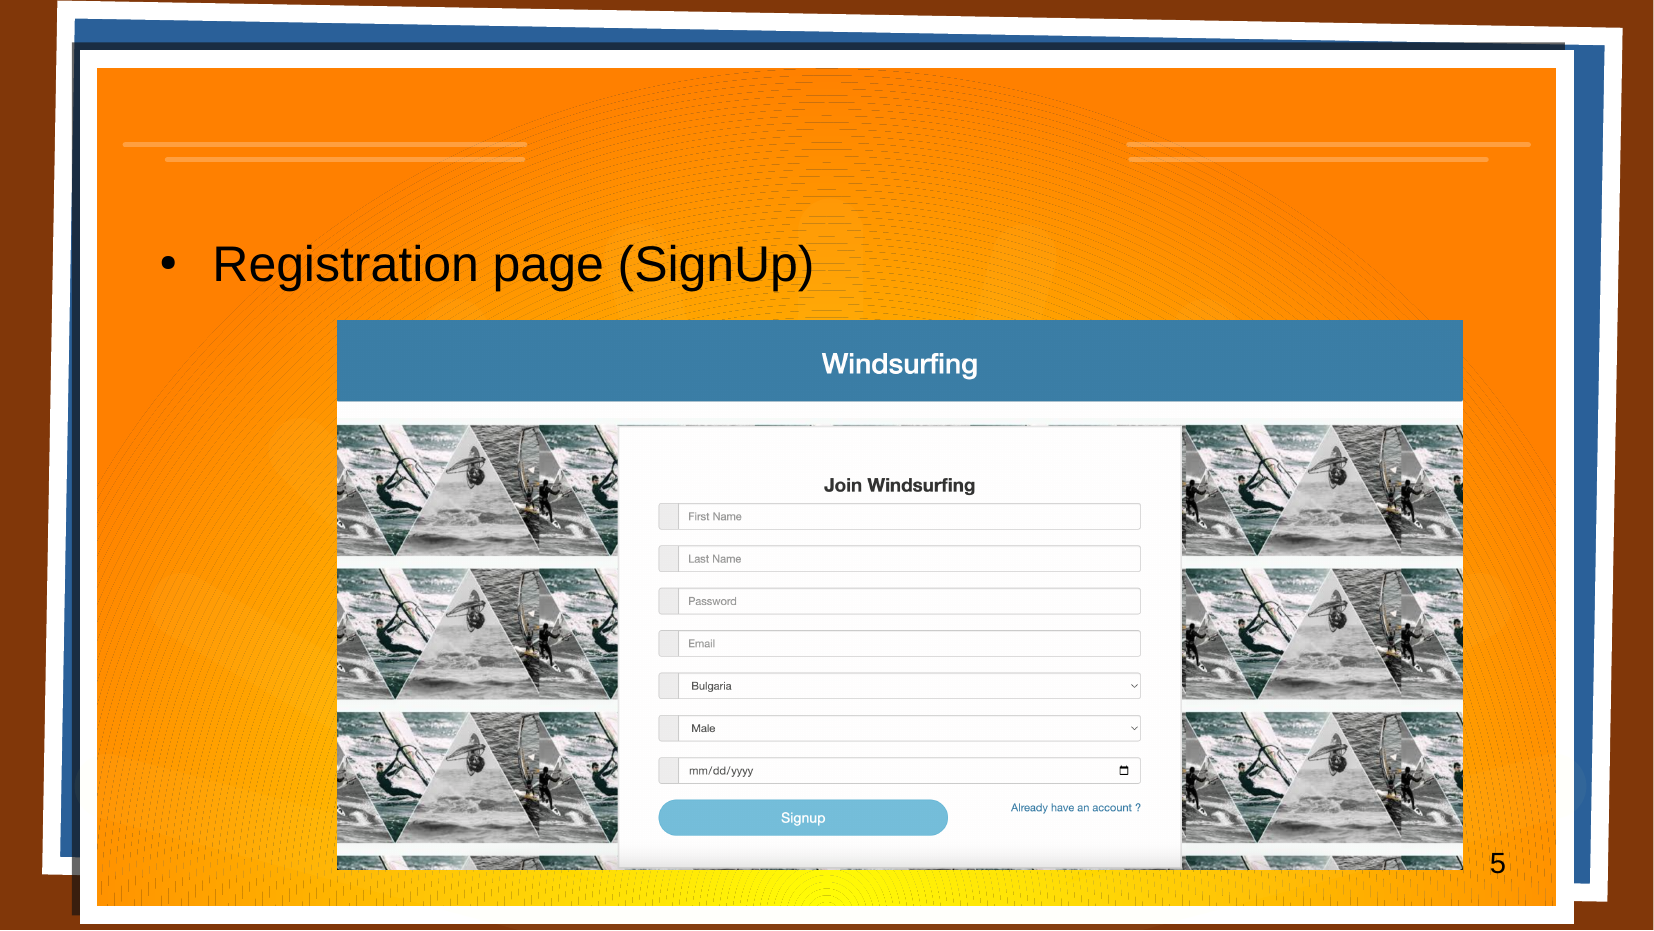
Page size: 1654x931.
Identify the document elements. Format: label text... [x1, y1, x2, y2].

picture [337, 320, 1463, 870]
list Registration page (SignUp) [141, 236, 1501, 827]
